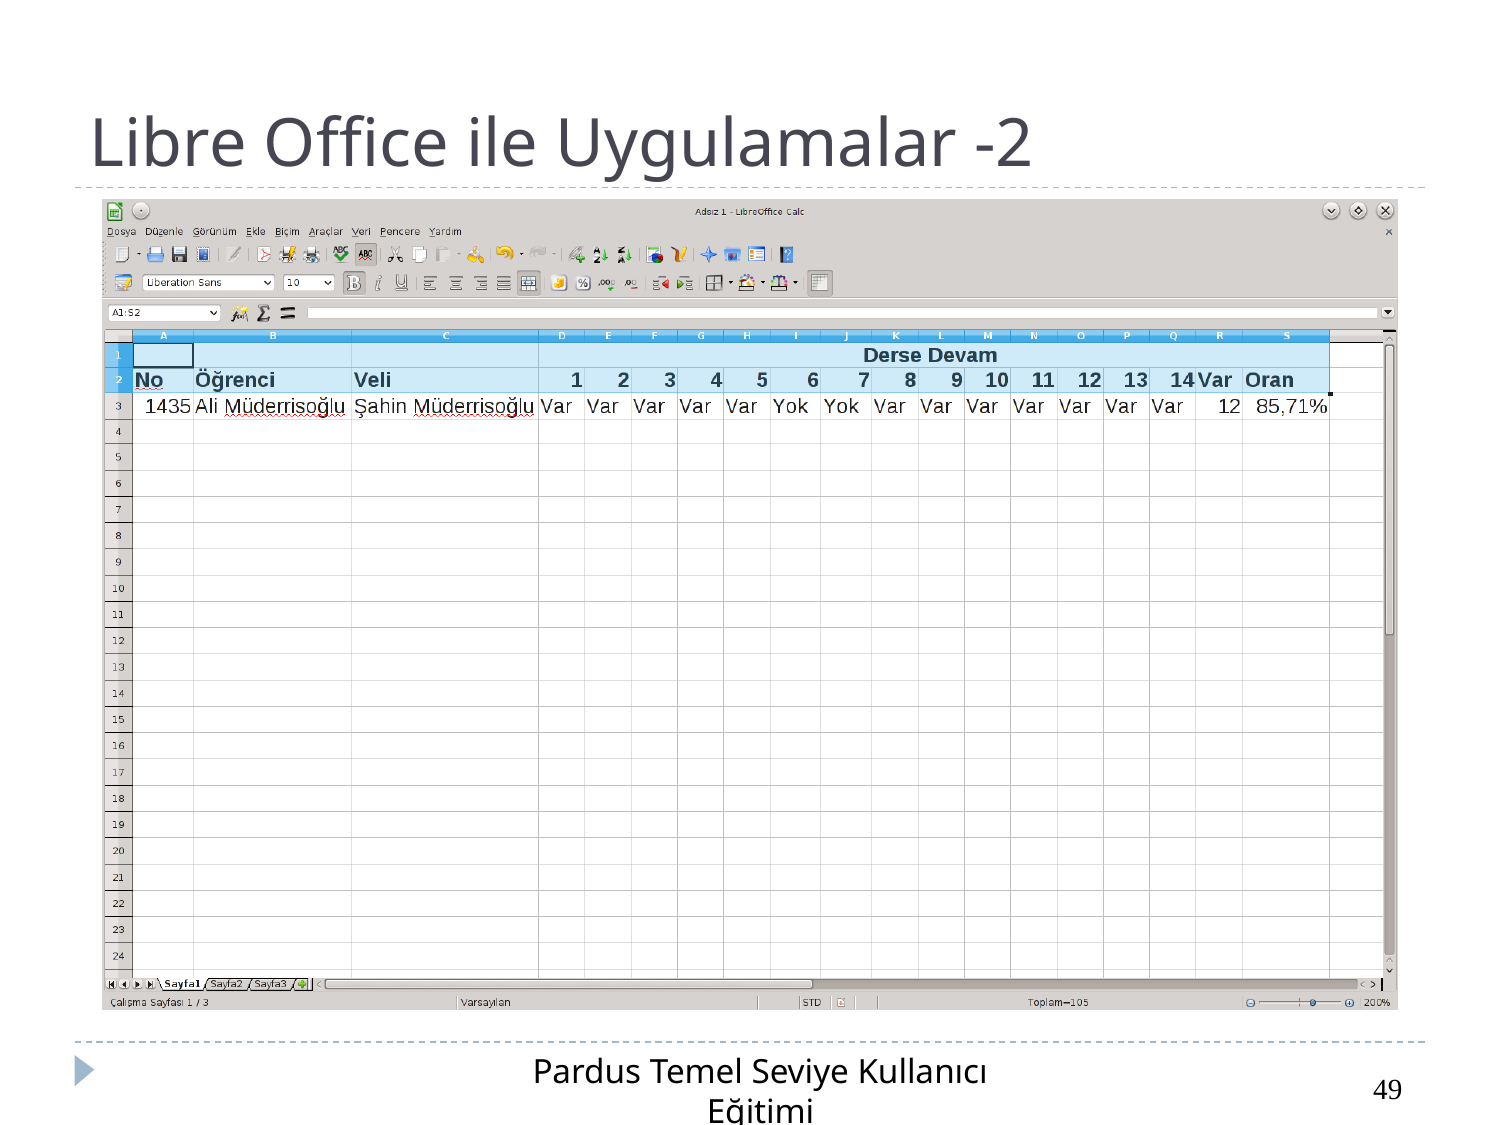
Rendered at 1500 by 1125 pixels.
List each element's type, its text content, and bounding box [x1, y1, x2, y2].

picture [102, 199, 1398, 1010]
title Libre Office ile Uygulamalar -2 [75, 24, 1425, 188]
